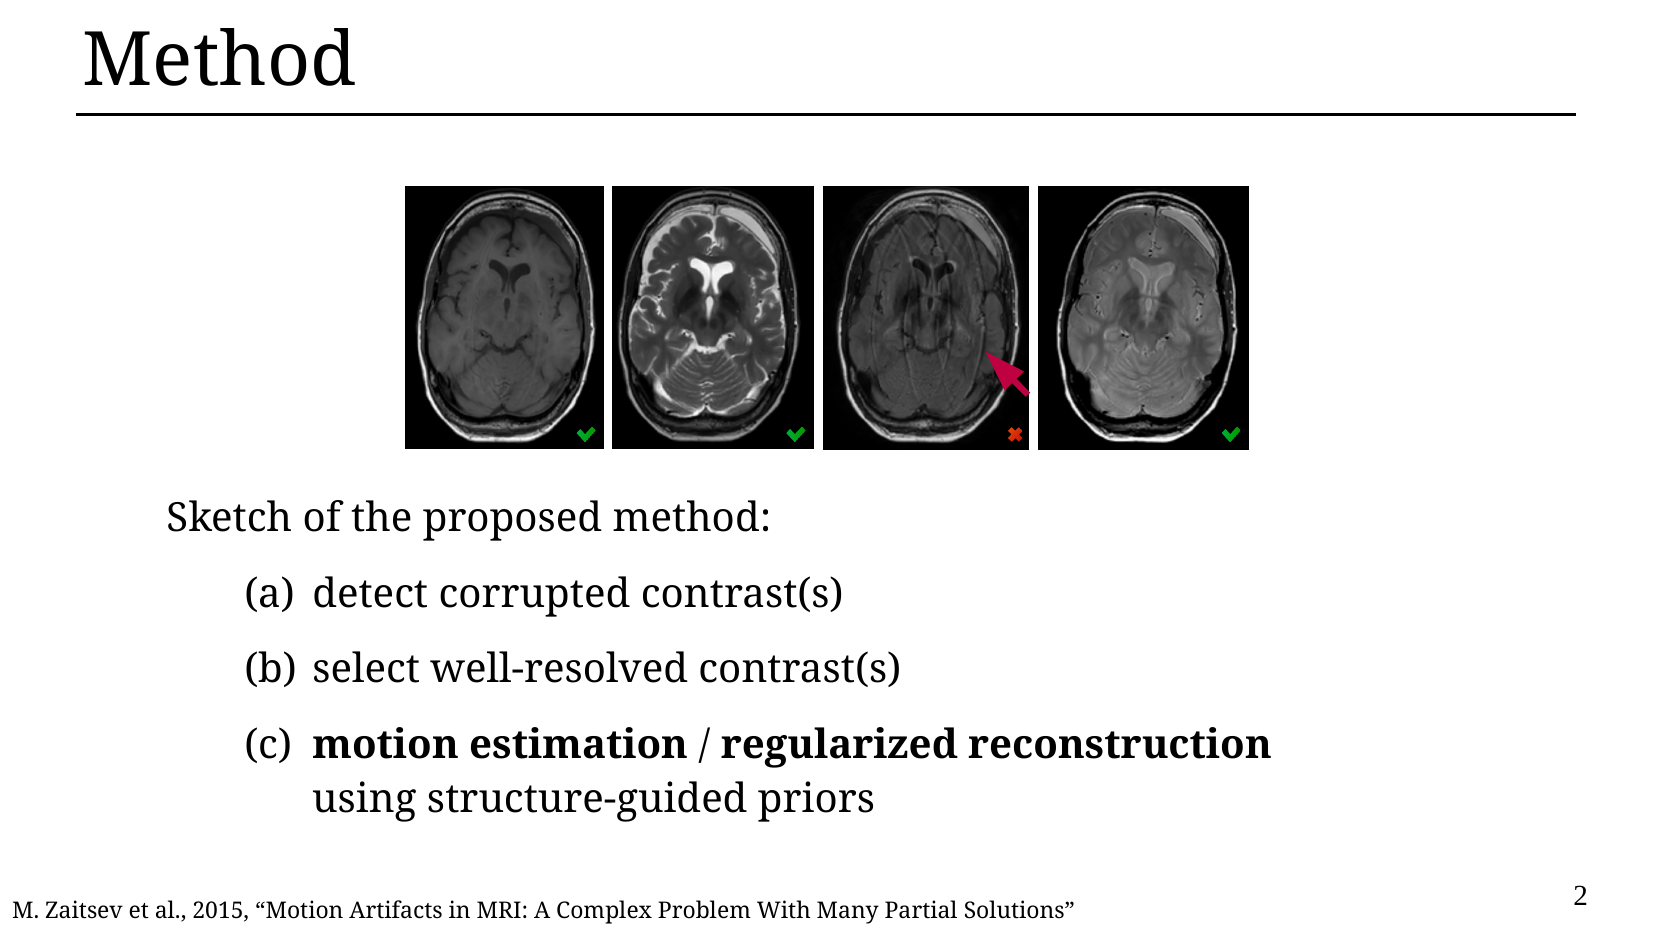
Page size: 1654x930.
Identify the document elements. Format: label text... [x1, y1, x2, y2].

picture [823, 186, 1029, 450]
list Sketch of the proposed method: detect corrupted contrast(s) select well-resolved contrast(s) motion estimation / regularized reconstruction using structure-guided priors [166, 488, 1487, 828]
picture [612, 186, 814, 449]
title Method [82, 7, 1571, 105]
text_box M. Zaitsev et al., 2015, “Motion Artifacts in MRI: A Complex Problem With Many Partial Solutions” [0, 886, 1528, 929]
picture [405, 186, 604, 449]
picture [1038, 186, 1249, 450]
